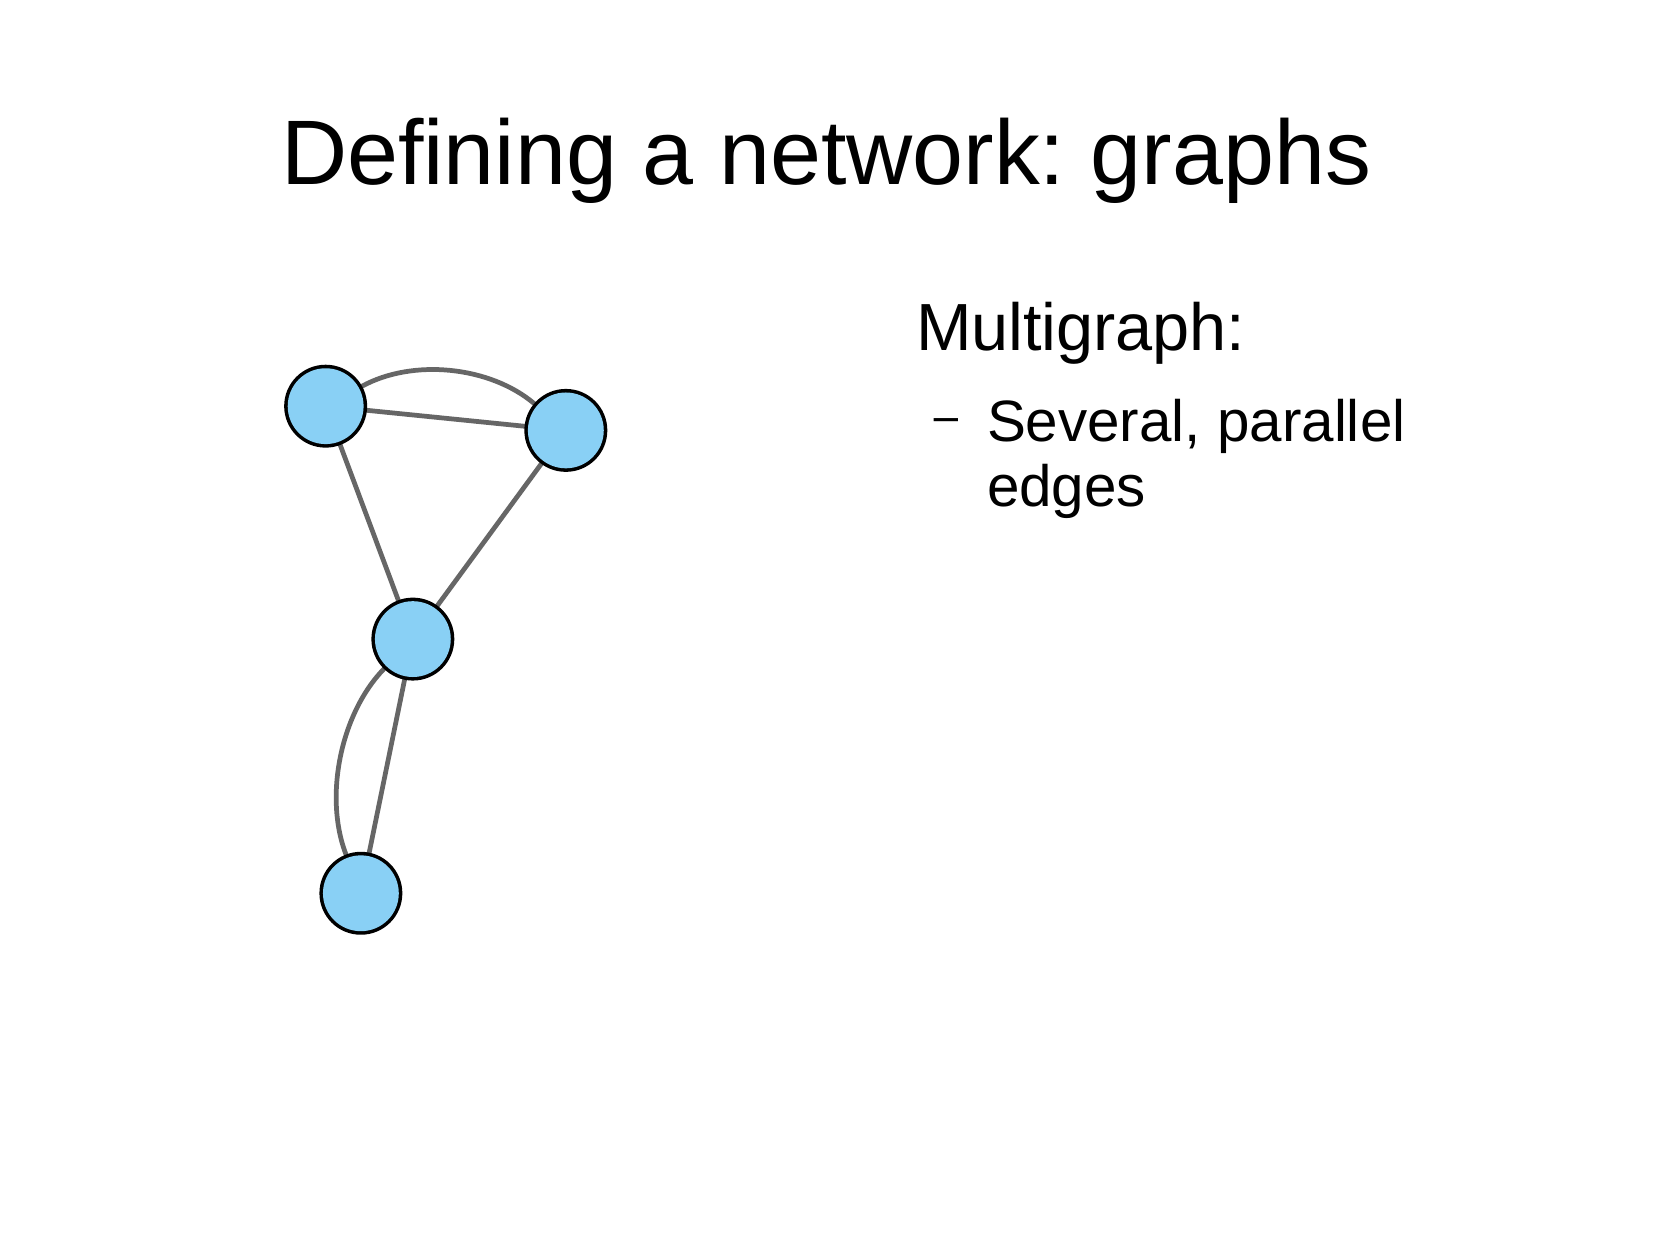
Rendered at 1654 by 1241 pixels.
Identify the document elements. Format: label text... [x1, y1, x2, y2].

picture [159, 290, 732, 1010]
list Multigraph: Several, parallel edges [845, 290, 1572, 1010]
title Defining a network: graphs [82, 49, 1571, 257]
